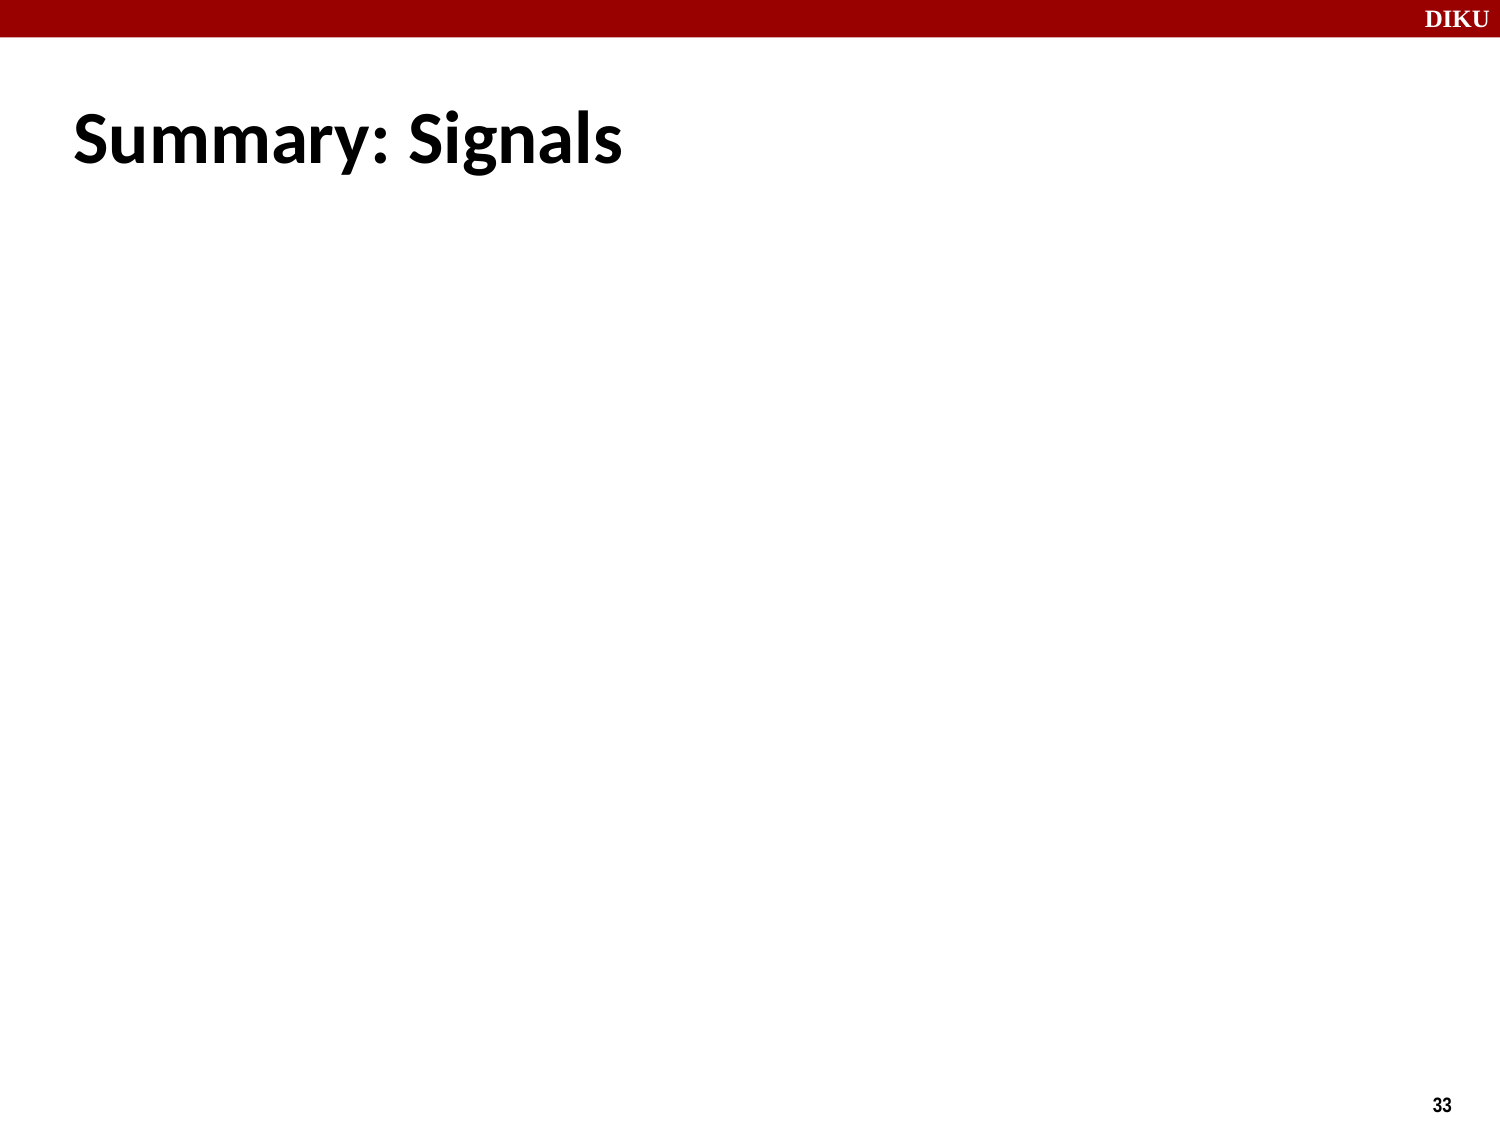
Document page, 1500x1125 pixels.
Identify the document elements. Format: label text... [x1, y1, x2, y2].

text_box Summary: Signals [58, 71, 1304, 197]
